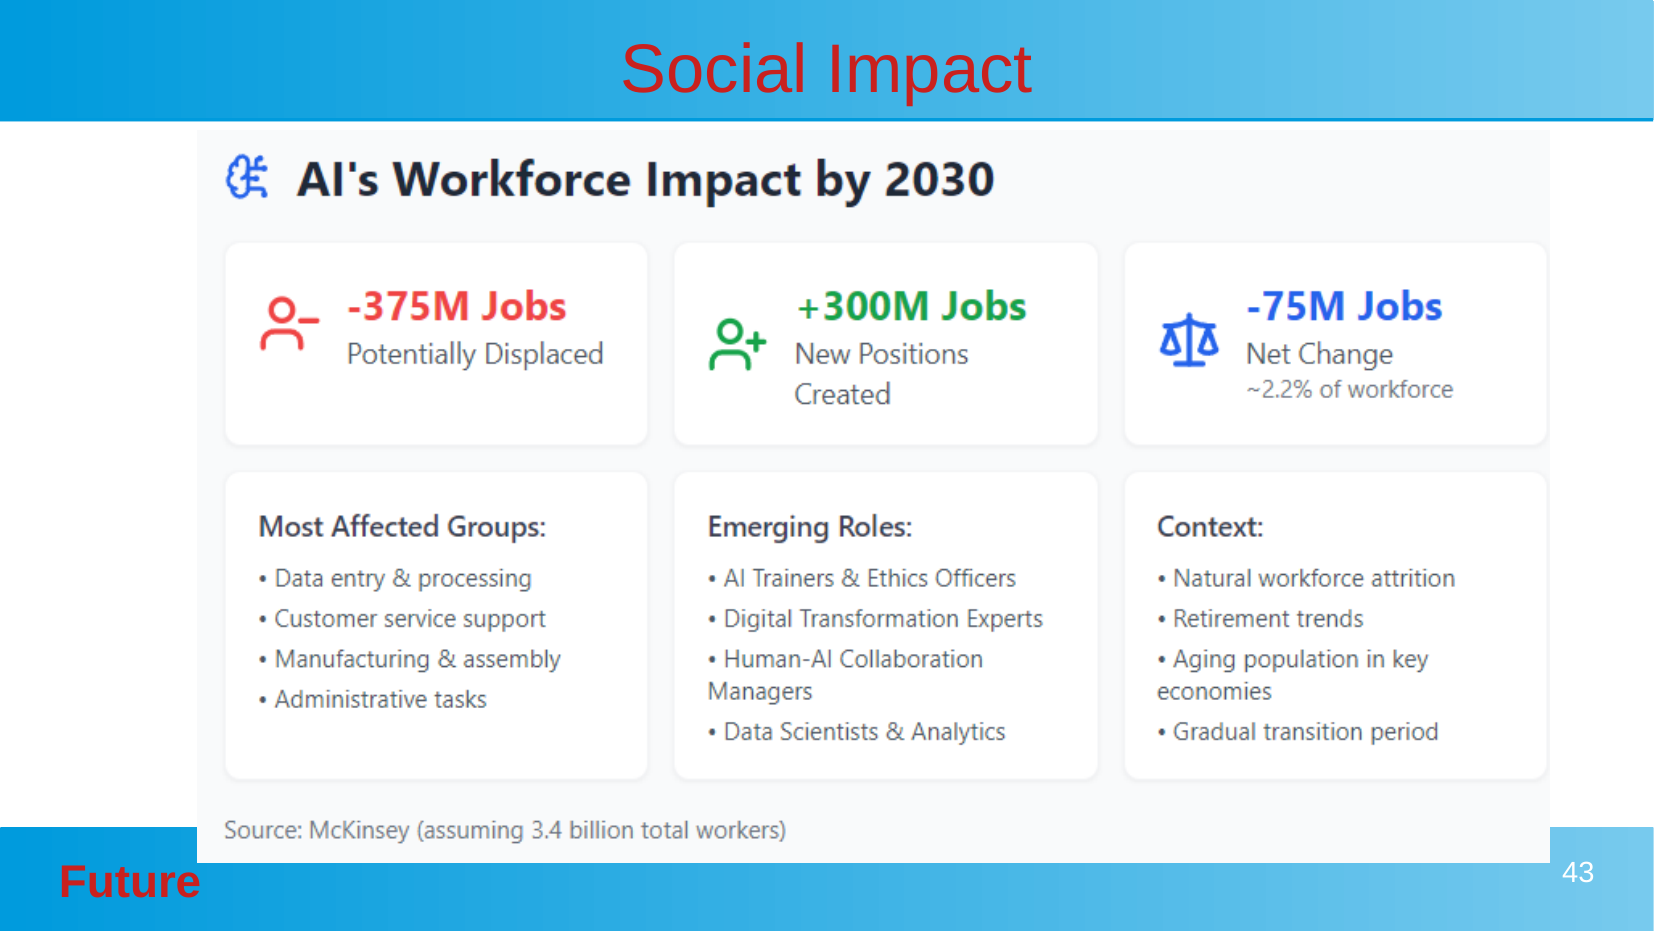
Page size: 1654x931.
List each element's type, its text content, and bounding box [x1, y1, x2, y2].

picture [197, 130, 1550, 863]
title Social Impact [59, 29, 1595, 108]
